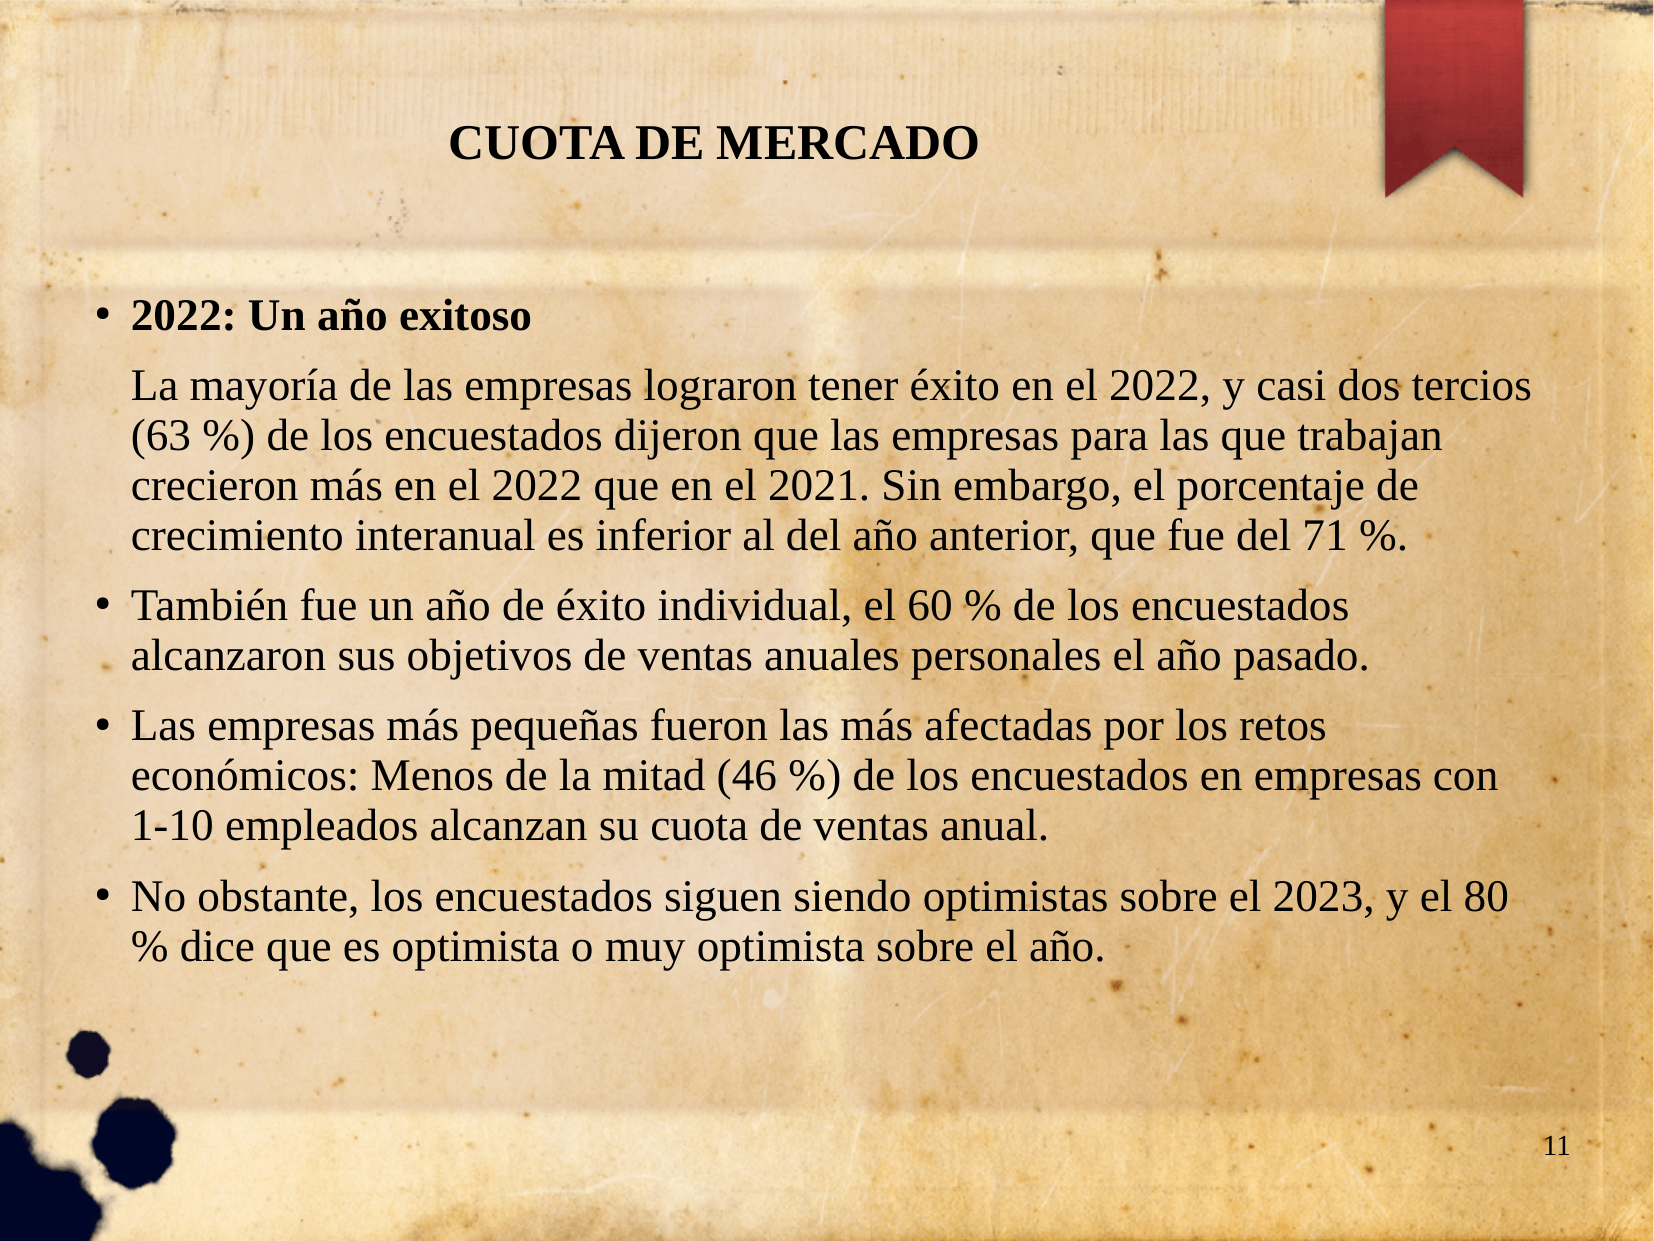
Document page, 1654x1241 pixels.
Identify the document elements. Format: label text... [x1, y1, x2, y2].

title CUOTA DE MERCADO [82, 49, 1347, 237]
picture [0, 0, 1654, 1241]
list 2022: Un año exitoso La mayoría de las empresas lograron tener éxito en el 2022, y casi dos tercios (63 %) de los encuestados dijeron que las empresas para las que trabajan crecieron más en el 2022 que en el 2021. Sin embargo, el porcentaje de crecimiento interanual es inferior al del año anterior, que fue del 71 %. También fue un año de éxito individual, el 60 % de los encuestados alcanzaron sus objetivos de ventas anuales personales el año pasado. Las empresas más pequeñas fueron las más afectadas por los retos económicos: Menos de la mitad (46 %) de los encuestados en empresas con 1-10 empleados alcanzan su cuota de ventas anual. No obstante, los encuestados siguen siendo optimistas sobre el 2023, y el 80 % dice que es optimista o muy optimista sobre el año. [82, 290, 1538, 1010]
